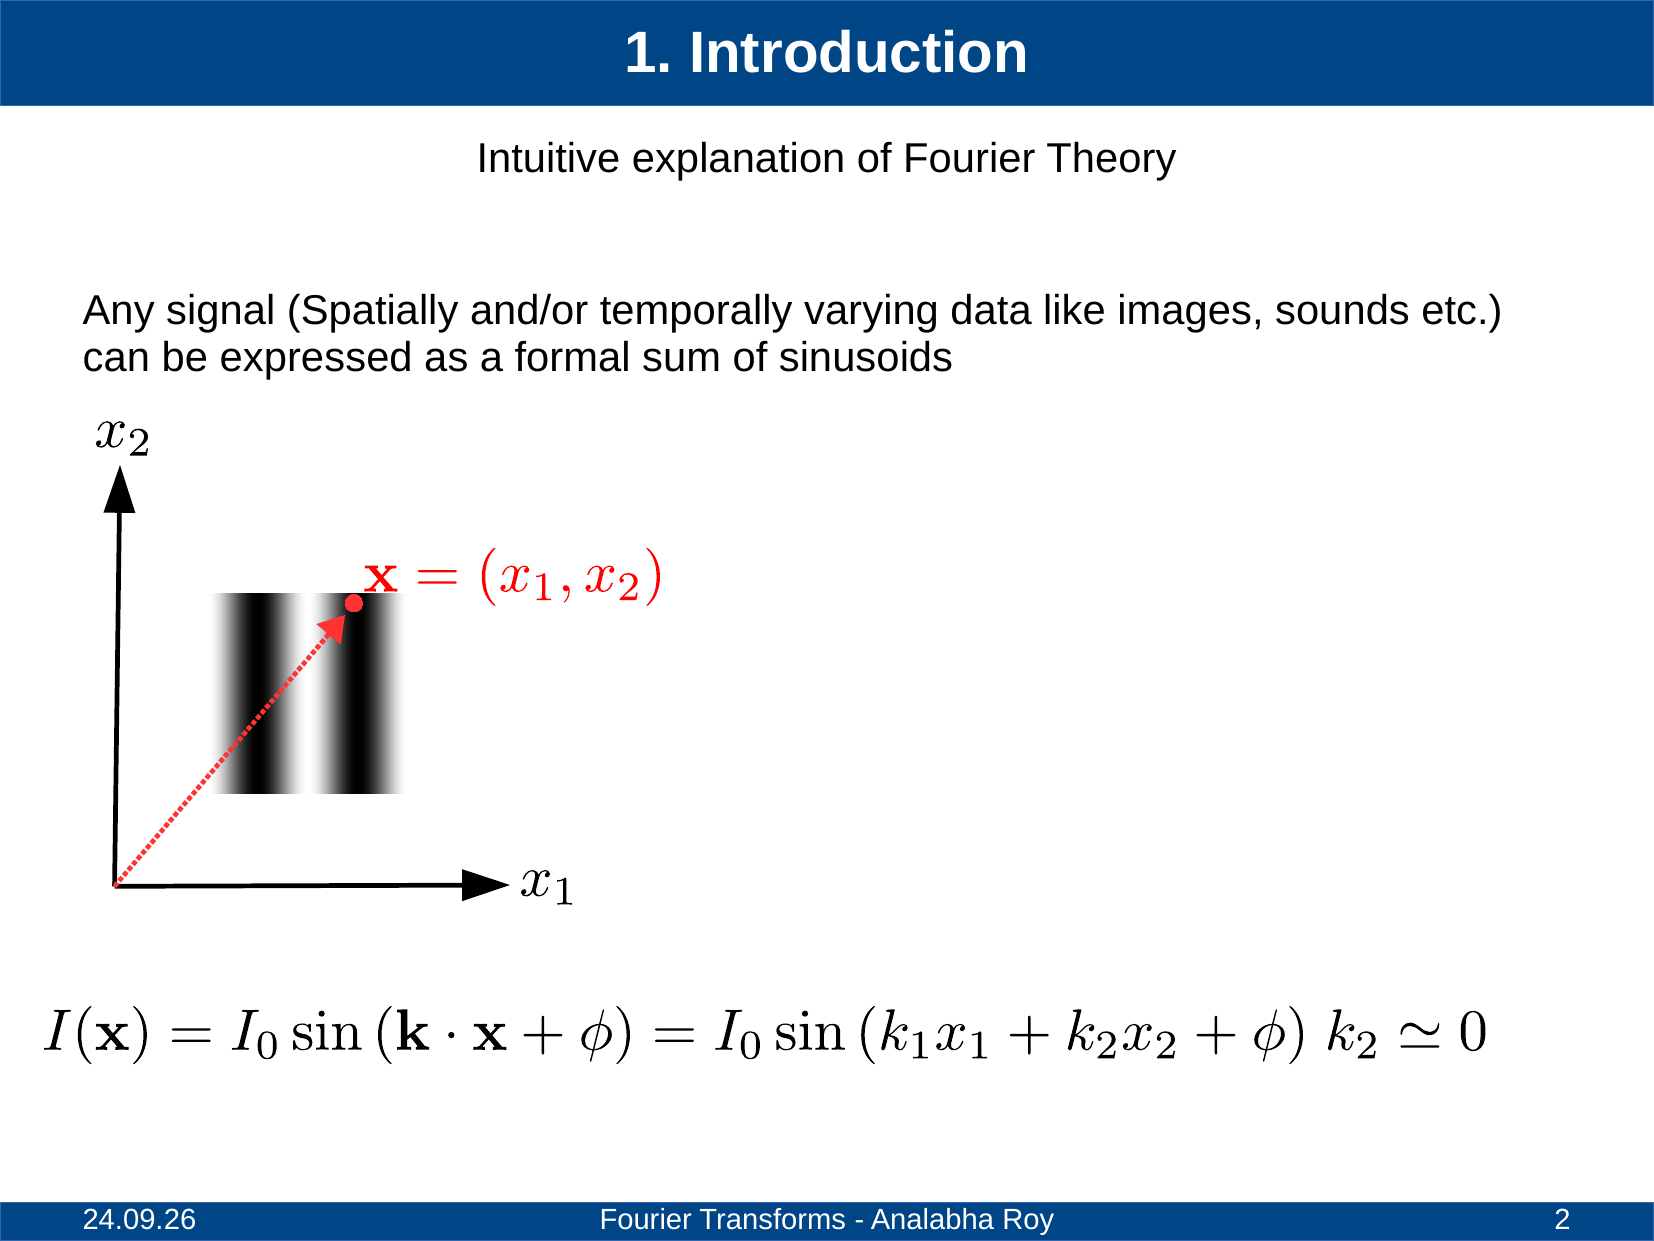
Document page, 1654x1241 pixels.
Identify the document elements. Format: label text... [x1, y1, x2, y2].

text_box [519, 870, 576, 905]
text_box [536, 573, 552, 601]
text_box [646, 547, 661, 606]
text_box [364, 565, 398, 592]
text_box [500, 565, 530, 593]
text_box [619, 573, 638, 601]
text_box [562, 585, 570, 603]
title 1. Introduction [0, 0, 1654, 106]
text_box [41, 1005, 1488, 1065]
list Intuitive explanation of Fourier Theory Any signal (Spatially and/or temporally varying data like images, sounds etc.) can be expressed as a formal sum of sinusoids [82, 135, 1571, 1171]
text_box [585, 565, 615, 593]
text_box [94, 421, 151, 456]
text_box [481, 547, 496, 606]
picture [207, 593, 408, 794]
text_box [345, 594, 363, 612]
